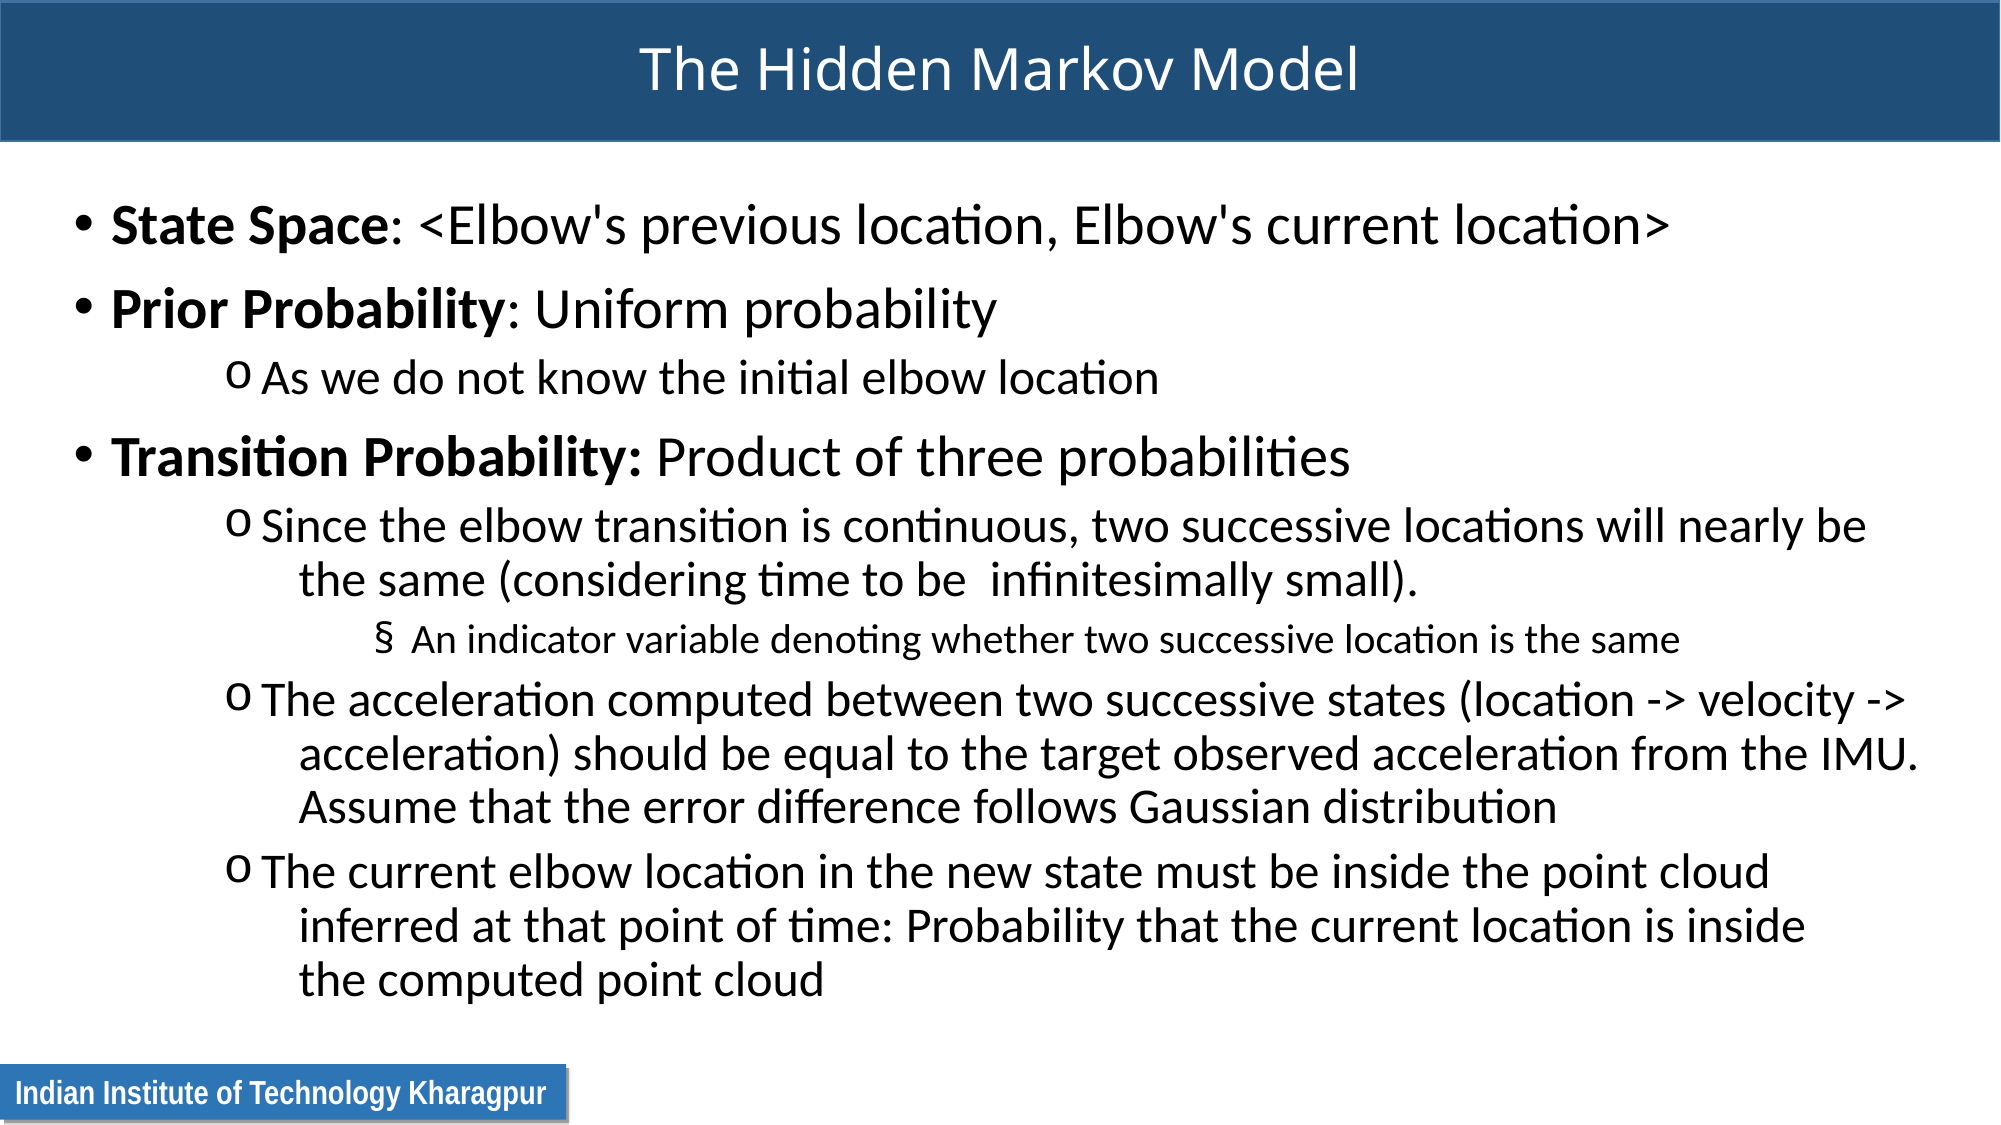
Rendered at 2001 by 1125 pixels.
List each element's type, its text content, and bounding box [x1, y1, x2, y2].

list State Space: <Elbow's previous location, Elbow's current location> Prior Probability: Uniform probability As we do not know the initial elbow location Transition Probability: Product of three probabilities Since the elbow transition is continuous, two successive locations will nearly be the same (considering time to be infinitesimally small). An indicator variable denoting whether two successive location is the same The acceleration computed between two successive states (location -> velocity -> acceleration) should be equal to the target observed acceleration from the IMU. Assume that the error difference follows Gaussian distribution The current elbow location in the new state must be inside the point cloud inferred at that point of time: Probability that the current location is inside the computed point cloud [58, 186, 1954, 1065]
title The Hidden Markov Model [0, 1, 2000, 141]
